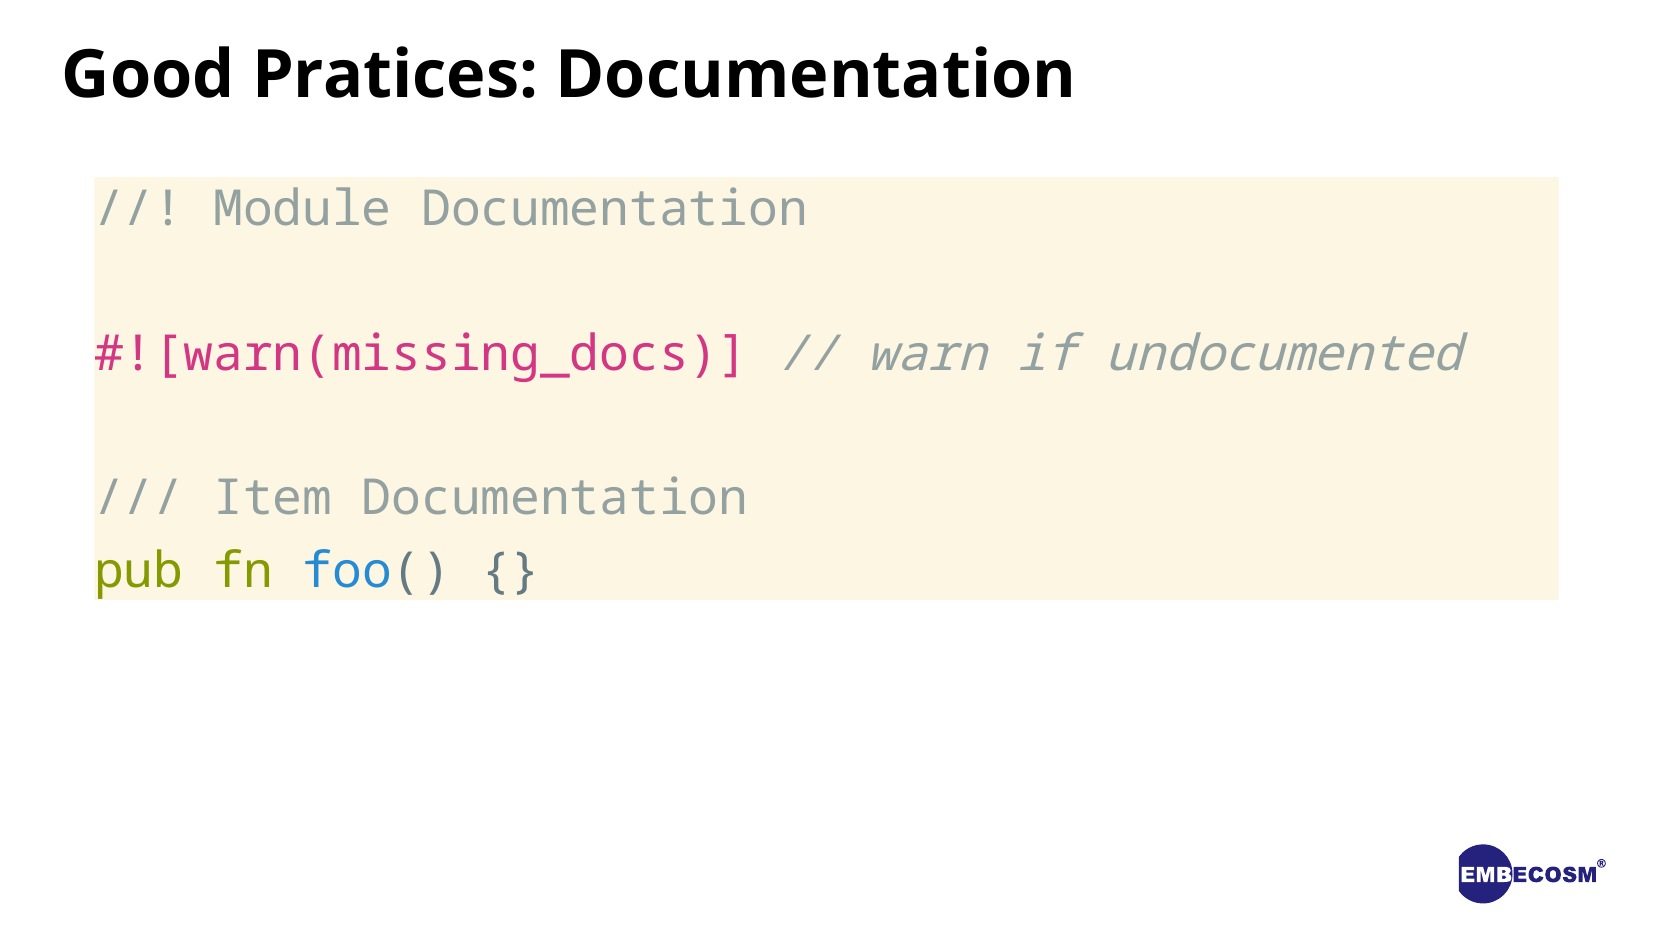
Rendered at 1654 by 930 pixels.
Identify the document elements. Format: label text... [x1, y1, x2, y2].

list //! Module Documentation #![warn(missing_docs)] // warn if undocumented /// Item Documentation pub fn foo() {} [94, 177, 1559, 600]
title Good Pratices: Documentation [47, 26, 1606, 178]
